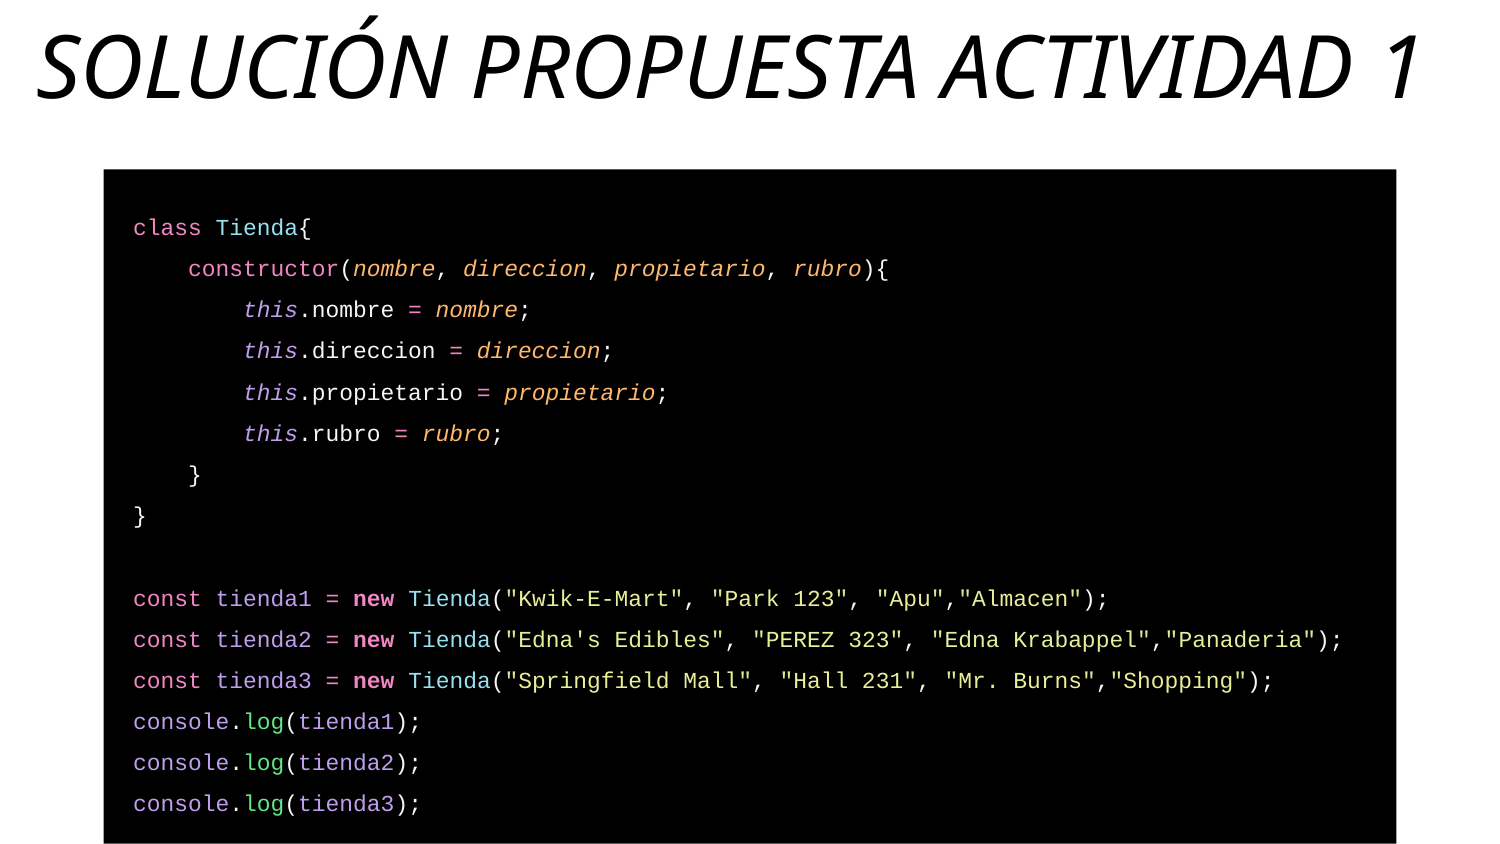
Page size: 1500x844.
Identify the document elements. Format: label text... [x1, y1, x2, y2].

text_box class Tienda{ constructor(nombre, direccion, propietario, rubro){ this.nombre = nombre; this.direccion = direccion; this.propietario = propietario; this.rubro = rubro; } } const tienda1 = new Tienda("Kwik-E-Mart", "Park 123", "Apu","Almacen"); const tienda2 = new Tienda("Edna's Edibles", "PEREZ 323", "Edna Krabappel","Panaderia"); const tienda3 = new Tienda("Springfield Mall", "Hall 231", "Mr. Burns","Shopping"); console.log(tienda1); console.log(tienda2); console.log(tienda3); [103, 169, 1397, 844]
text_box SOLUCIÓN PROPUESTA ACTIVIDAD 1 [0, 0, 1499, 145]
